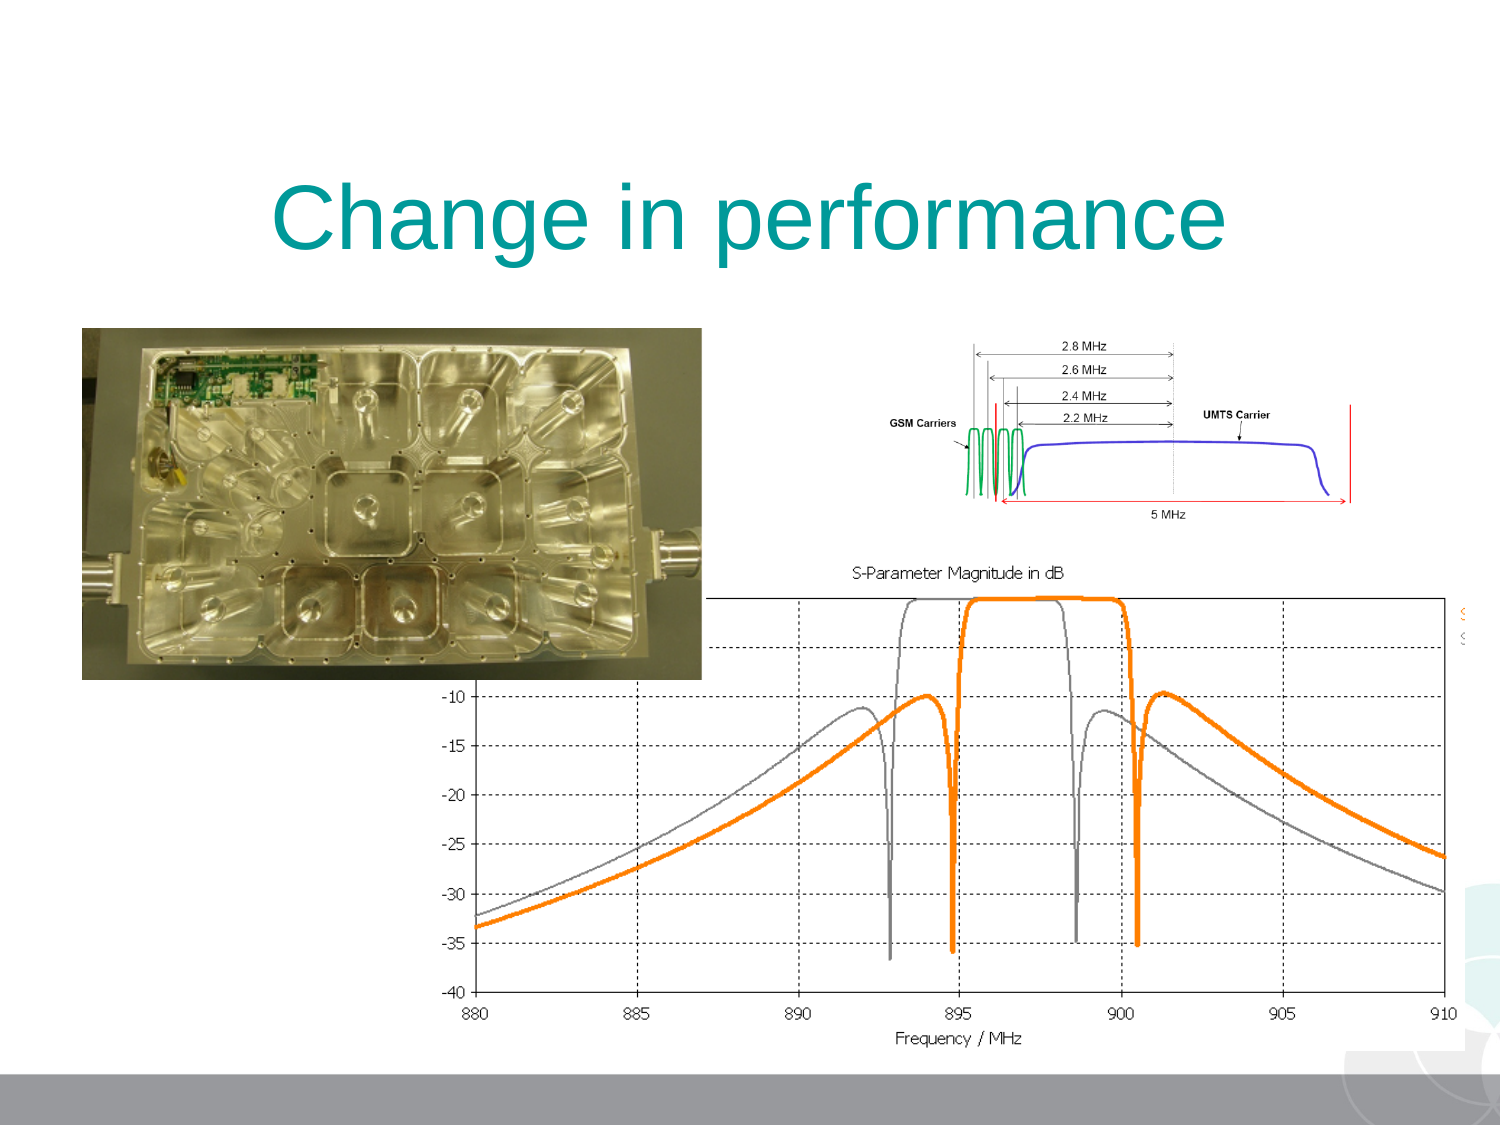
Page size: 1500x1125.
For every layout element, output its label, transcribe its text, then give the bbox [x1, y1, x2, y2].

picture [878, 333, 1360, 528]
title Change in performance [62, 137, 1438, 288]
picture [0, 328, 1500, 1125]
